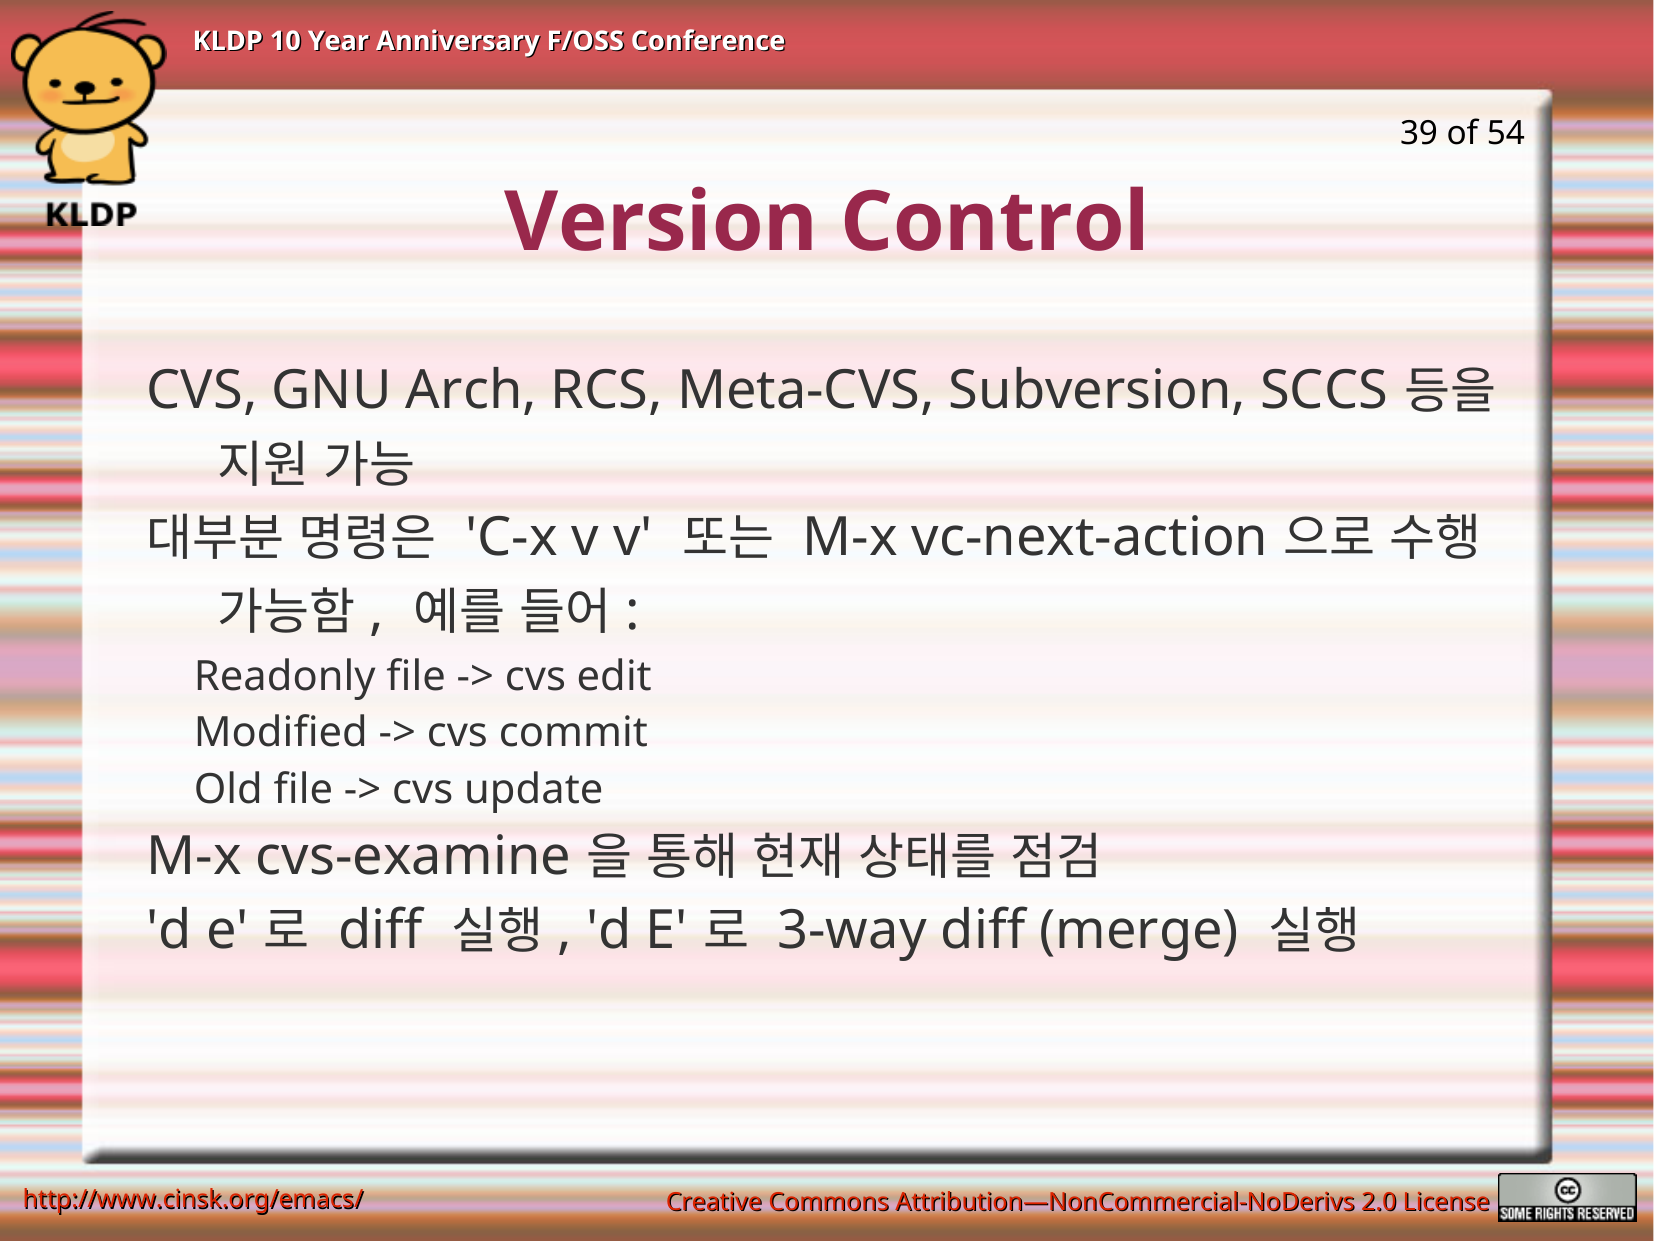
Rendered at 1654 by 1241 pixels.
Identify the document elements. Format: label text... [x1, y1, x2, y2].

list CVS, GNU Arch, RCS, Meta-CVS, Subversion, SCCS등을 지원 가능 대부분 명령은 'C-x v v' 또는 M-x vc-next-action으로 수행 가능함, 예를 들어: Readonly file -> cvs edit Modified -> cvs commit Old file -> cvs update M-x cvs-examine을 통해 현재 상태를 점검 'd e'로 diff 실행, 'd E'로 3-way diff (merge) 실행 [134, 350, 1516, 1133]
picture [0, 0, 1654, 1241]
title Version Control [121, 114, 1534, 322]
